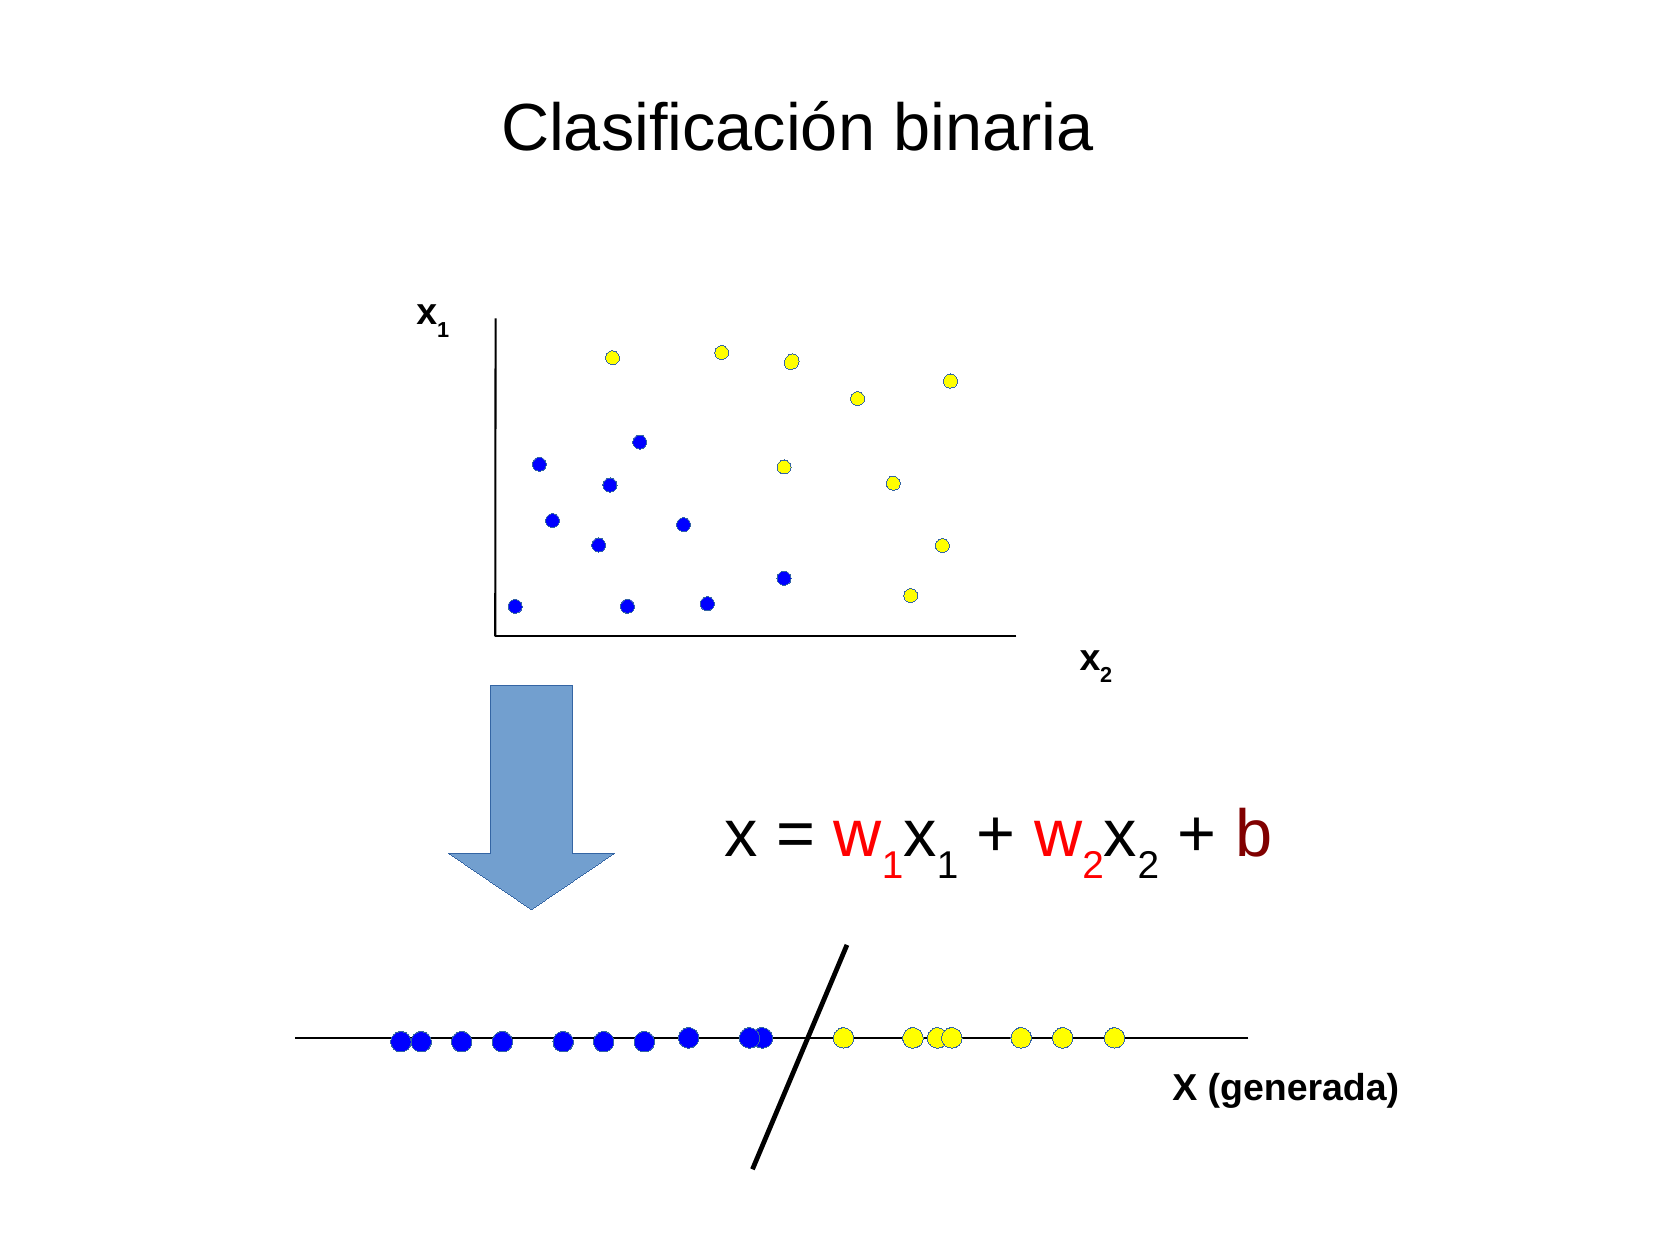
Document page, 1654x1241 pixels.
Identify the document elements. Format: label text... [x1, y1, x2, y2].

text_box [448, 685, 615, 910]
text_box [739, 1027, 773, 1049]
text_box [545, 513, 560, 528]
text_box [634, 1031, 655, 1052]
text_box [605, 350, 620, 365]
text_box [492, 1031, 513, 1052]
text_box [593, 1031, 614, 1052]
text_box [620, 599, 635, 614]
title x = w1x1 + w2x2 + b [566, 750, 1430, 934]
text_box x2 [1064, 628, 1137, 695]
text_box [776, 571, 792, 586]
text_box [552, 1031, 574, 1052]
text_box [850, 391, 865, 406]
text_box [903, 588, 918, 603]
text_box [532, 457, 547, 472]
text_box [902, 1027, 924, 1049]
text_box [676, 517, 691, 532]
text_box [886, 476, 901, 491]
text_box [943, 373, 958, 389]
text_box [632, 435, 647, 450]
text_box [1052, 1027, 1073, 1049]
title Clasificación binaria [366, 35, 1229, 219]
text_box X (generada) [1157, 1059, 1524, 1201]
text_box [1104, 1027, 1125, 1049]
text_box [678, 1027, 699, 1049]
text_box [935, 538, 950, 553]
text_box [1010, 1027, 1032, 1049]
text_box [777, 459, 792, 474]
text_box [700, 596, 715, 611]
text_box [508, 599, 523, 614]
text_box [927, 1027, 963, 1049]
text_box [714, 345, 729, 360]
text_box [591, 537, 606, 553]
text_box [451, 1031, 472, 1052]
text_box [784, 353, 800, 370]
text_box [833, 1027, 854, 1049]
text_box x1 [401, 283, 474, 350]
text_box [602, 477, 618, 493]
text_box [390, 1031, 432, 1052]
